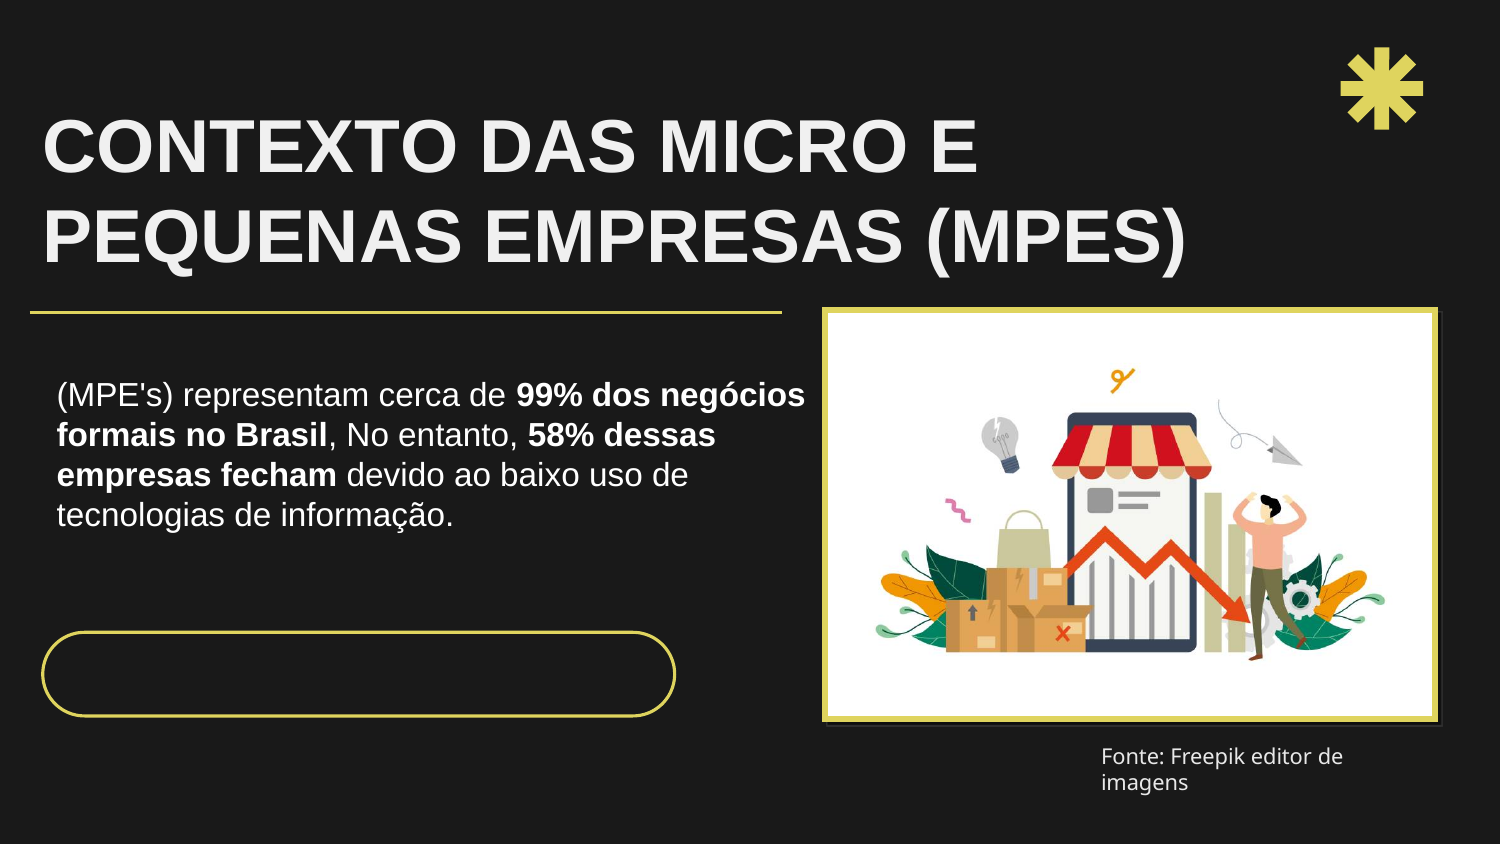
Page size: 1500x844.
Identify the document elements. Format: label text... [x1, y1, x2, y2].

picture [828, 312, 1432, 716]
title CONTEXTO DAS MICRO E PEQUENAS EMPRESAS (MPES) [42, 87, 1362, 288]
subtitle (MPE's) representam cerca de 99% dos negócios formais no Brasil, No entanto, 58% dessas empresas fecham devido ao baixo uso de tecnologias de informação. [56, 370, 807, 536]
text_box Fonte: Freepik editor de imagens [1086, 735, 1443, 777]
